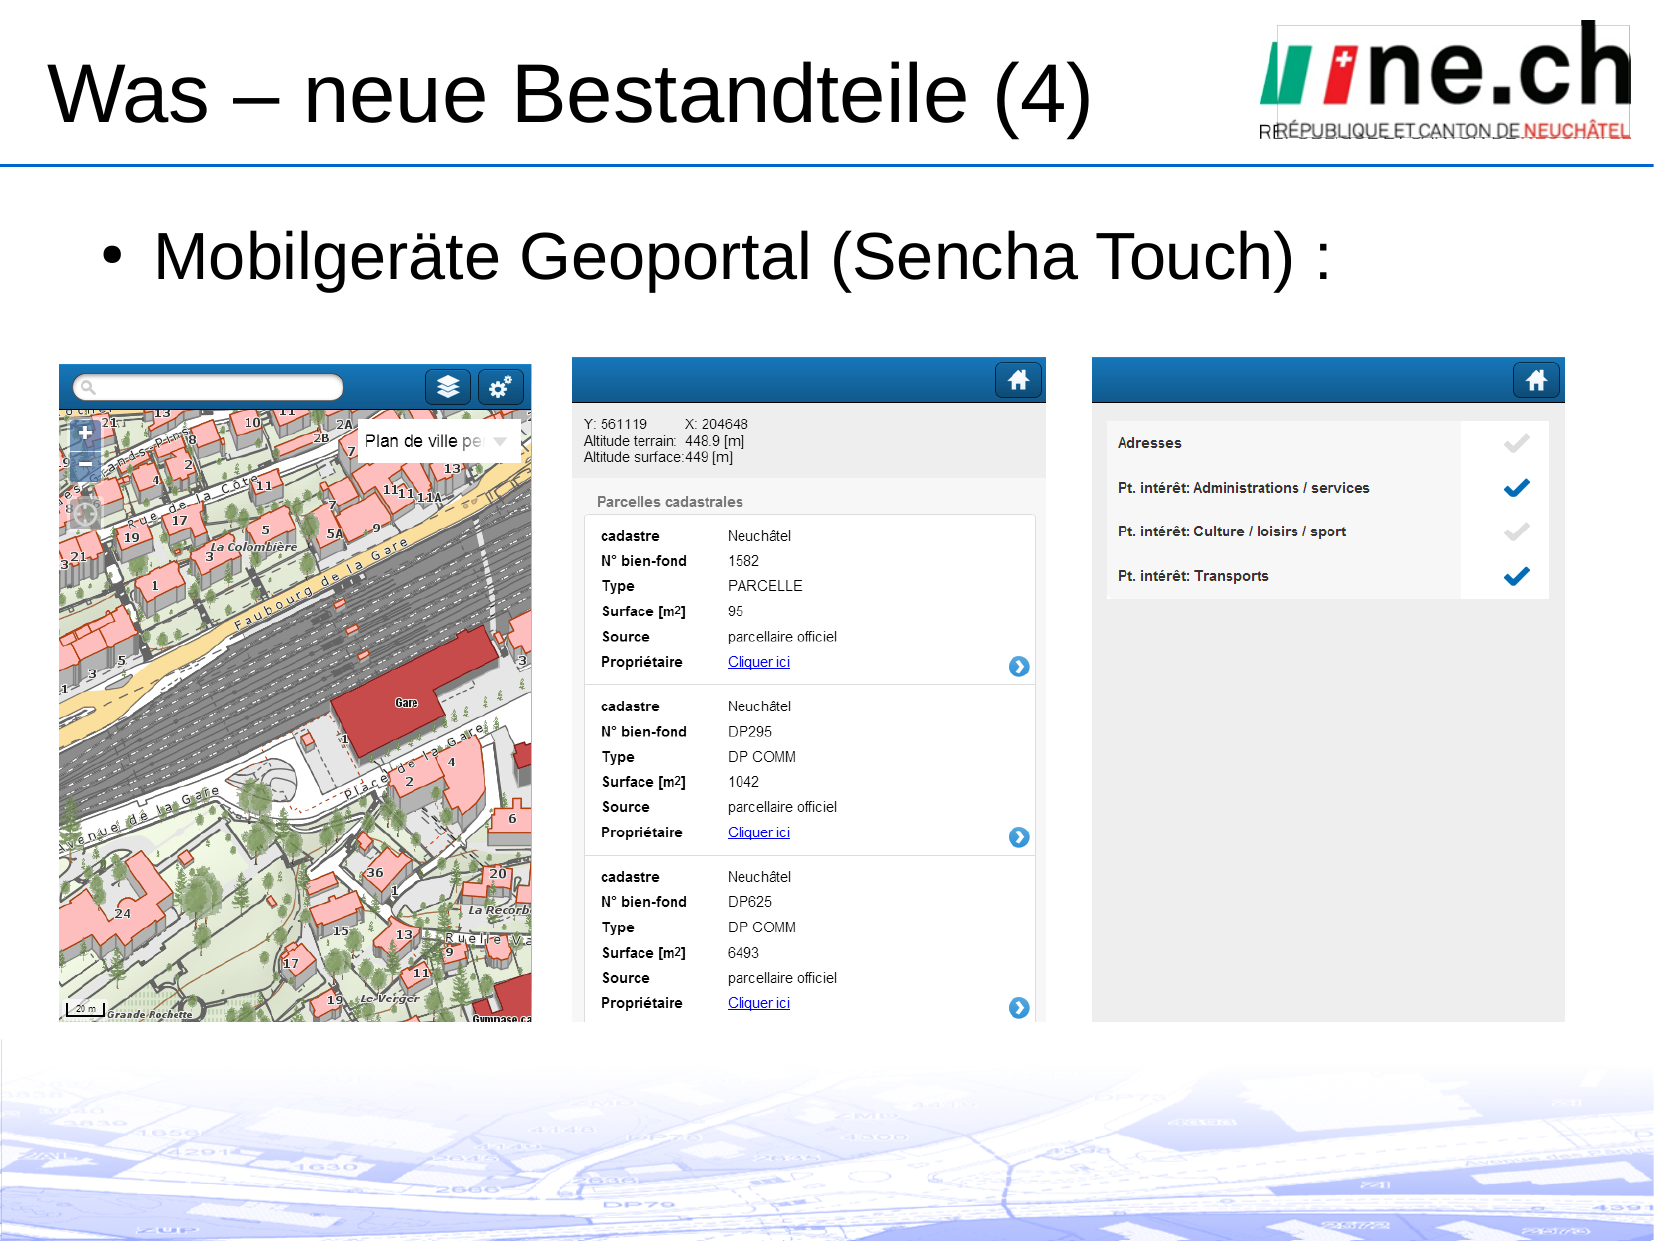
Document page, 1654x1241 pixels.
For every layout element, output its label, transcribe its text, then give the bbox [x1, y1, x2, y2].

picture [1092, 357, 1565, 1022]
title Was – neue Bestandteile (4) [47, 0, 1536, 198]
picture [59, 364, 532, 1022]
picture [0, 1040, 1654, 1241]
list Mobilgeräte Geoportal (Sencha Touch) : [82, 219, 1571, 1038]
picture [1536, 24, 1631, 139]
picture [572, 357, 1046, 1022]
